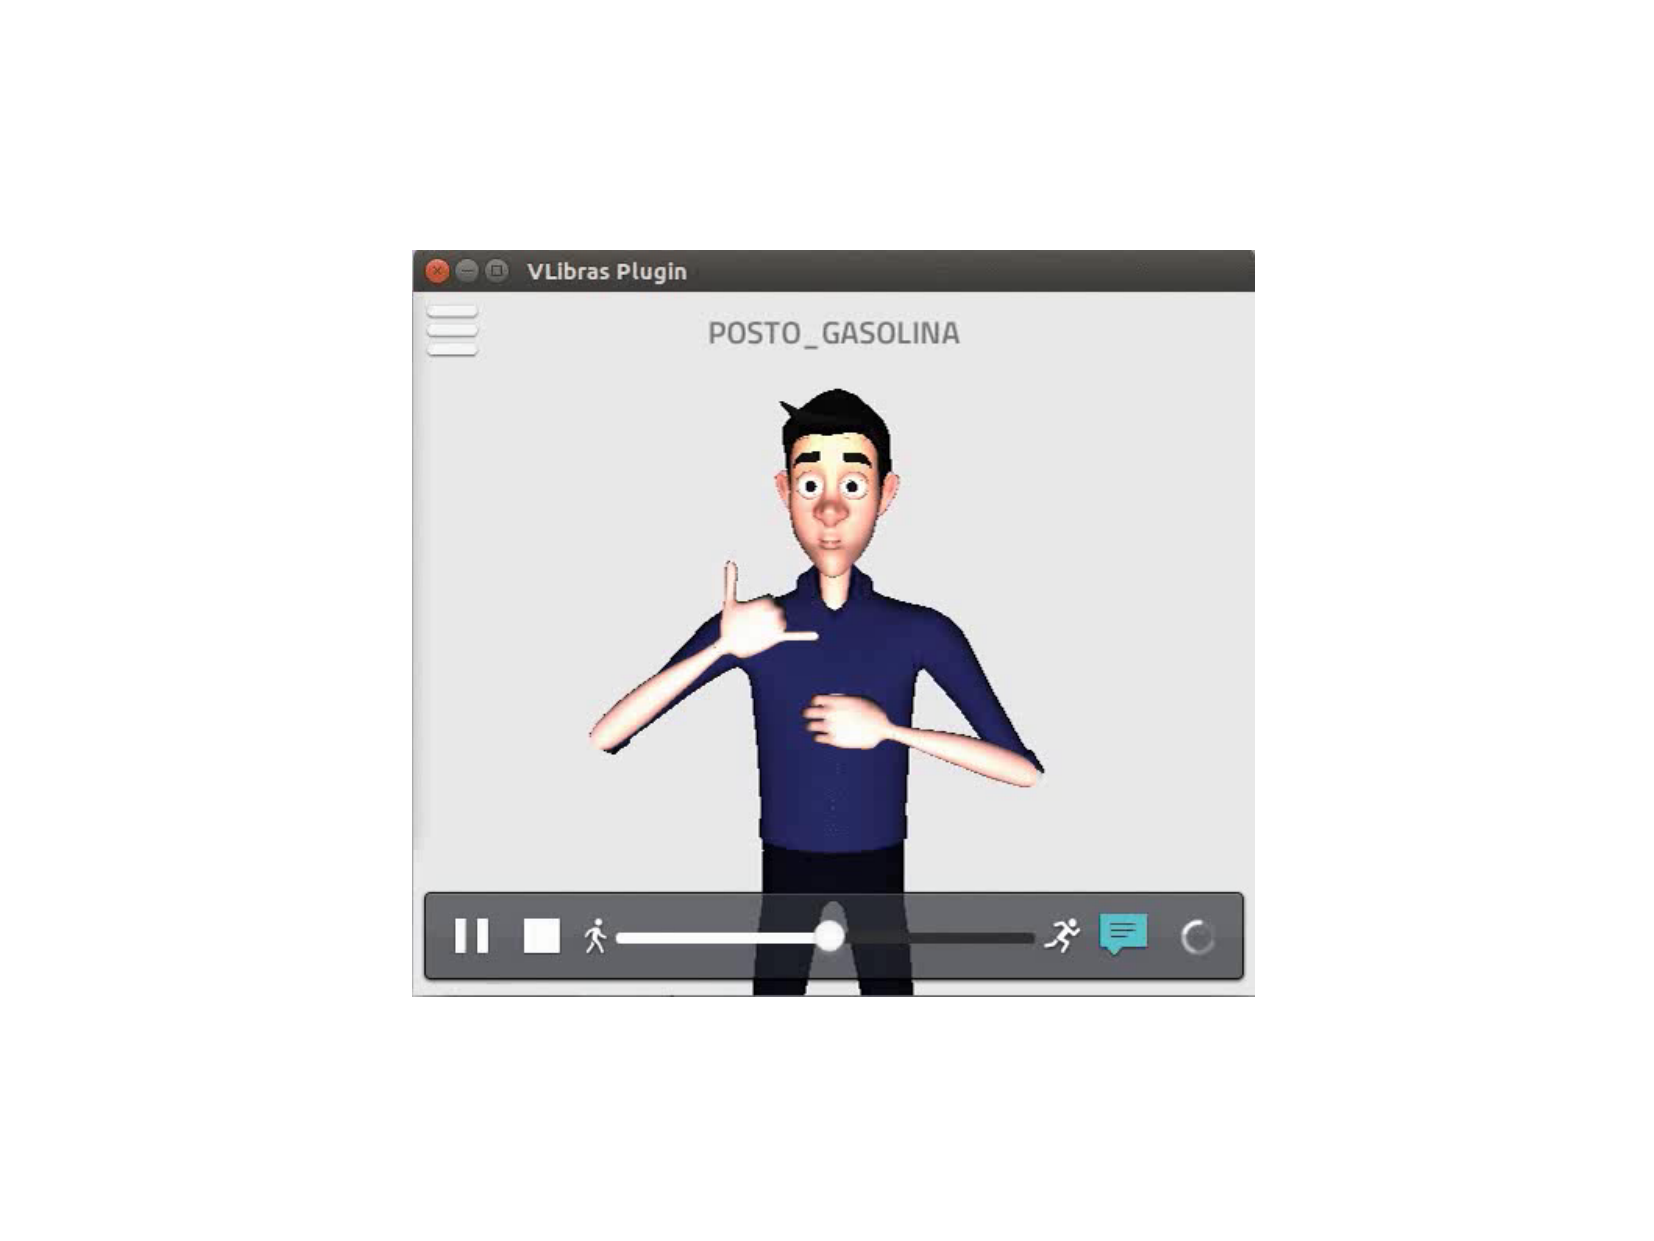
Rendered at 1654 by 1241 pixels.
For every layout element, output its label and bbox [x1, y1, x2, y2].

text_box [411, 250, 1256, 998]
